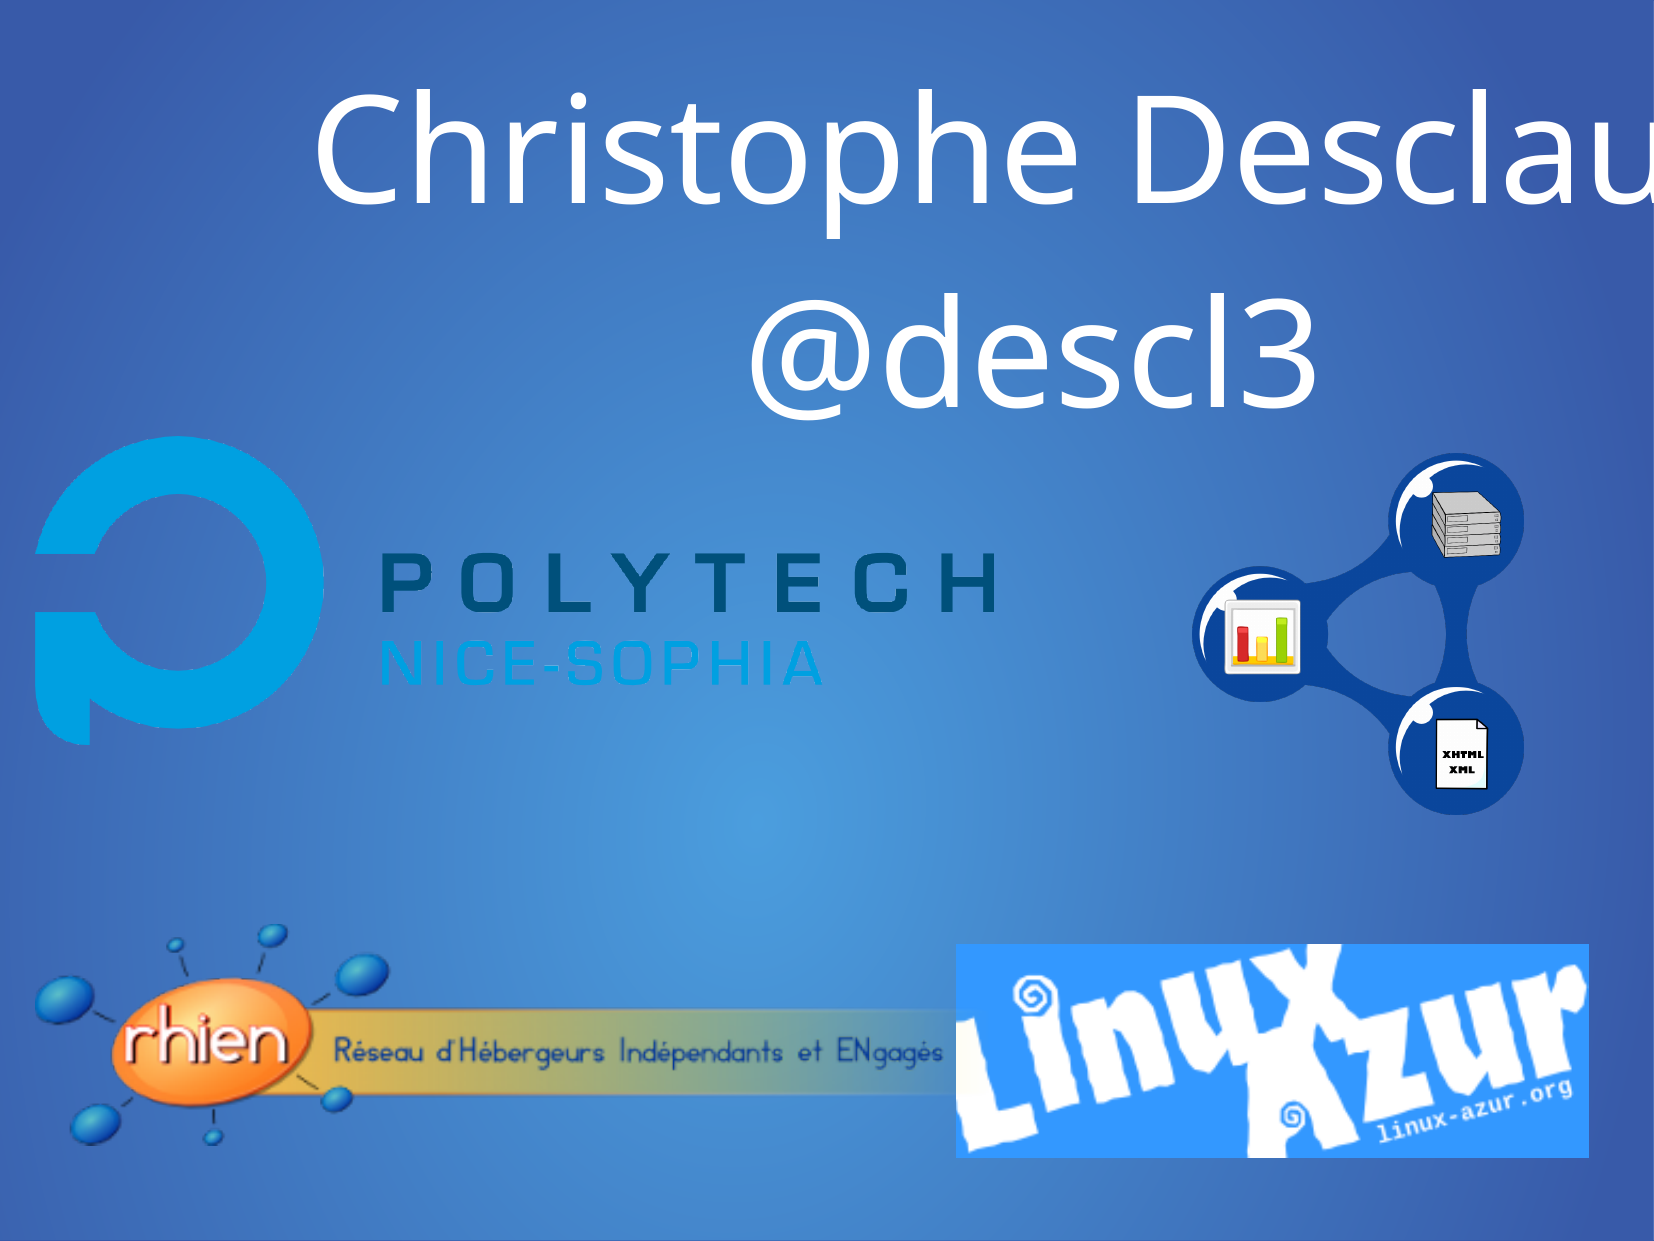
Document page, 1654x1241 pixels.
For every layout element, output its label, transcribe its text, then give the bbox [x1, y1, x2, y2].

text_box Christophe Desclaux @descl3 [295, 35, 1253, 398]
picture [0, 0, 1654, 1241]
